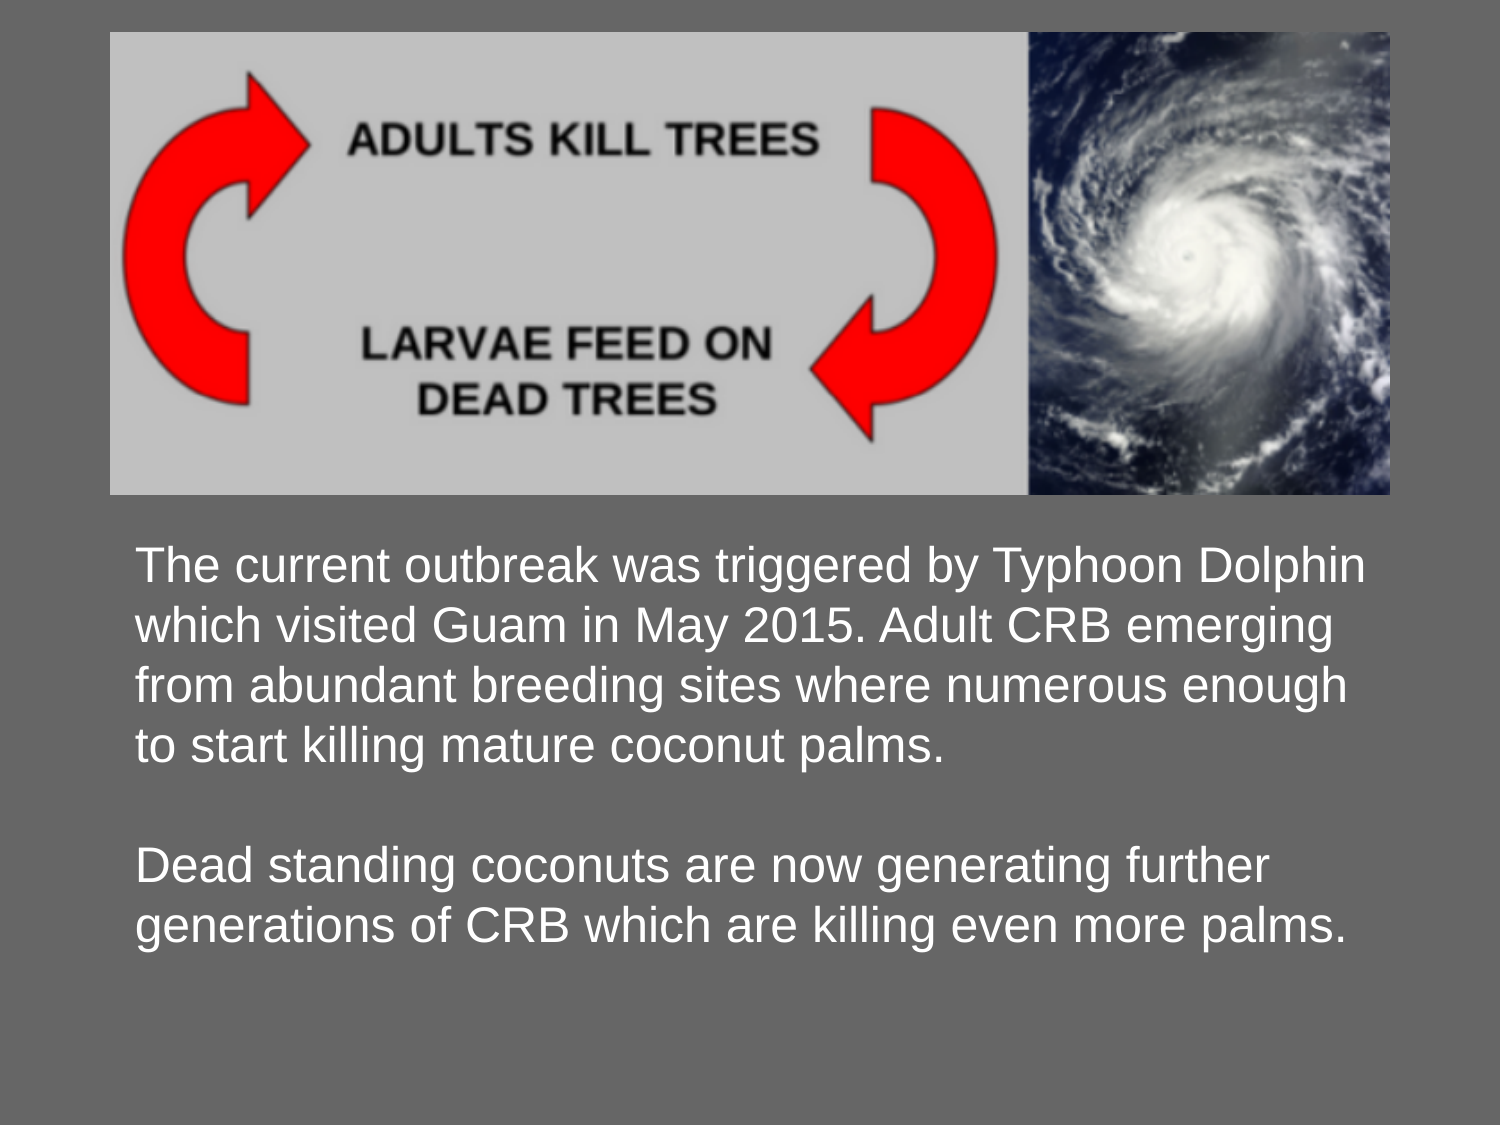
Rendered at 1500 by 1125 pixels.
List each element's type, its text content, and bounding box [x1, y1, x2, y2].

picture [110, 32, 1390, 495]
text_box The current outbreak was triggered by Typhoon Dolphin which visited Guam in May 2015. Adult CRB emerging from abundant breeding sites where numerous enough to start killing mature coconut palms. Dead standing coconuts are now generating further generations of CRB which are killing even more palms. [120, 525, 1395, 934]
